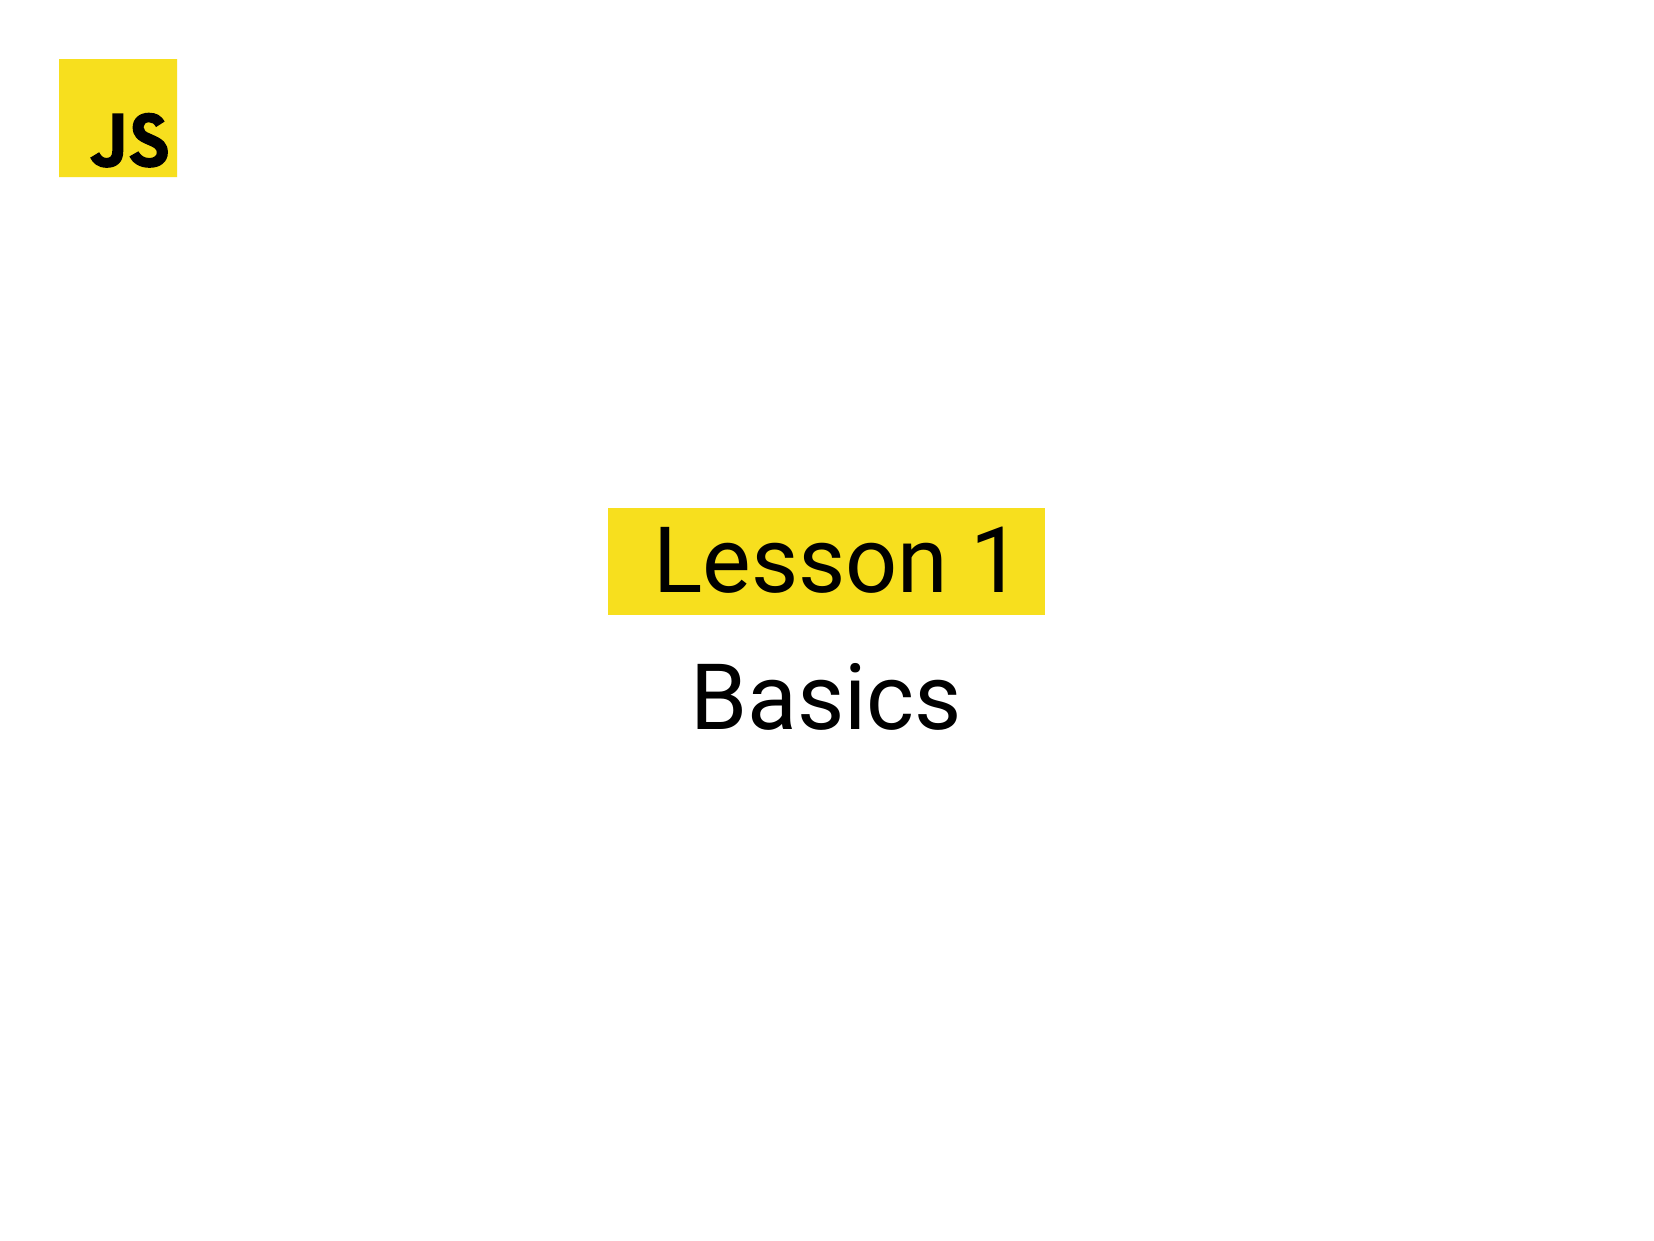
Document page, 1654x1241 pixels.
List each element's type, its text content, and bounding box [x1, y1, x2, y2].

list Lesson 1 Basics [82, 507, 1571, 1038]
